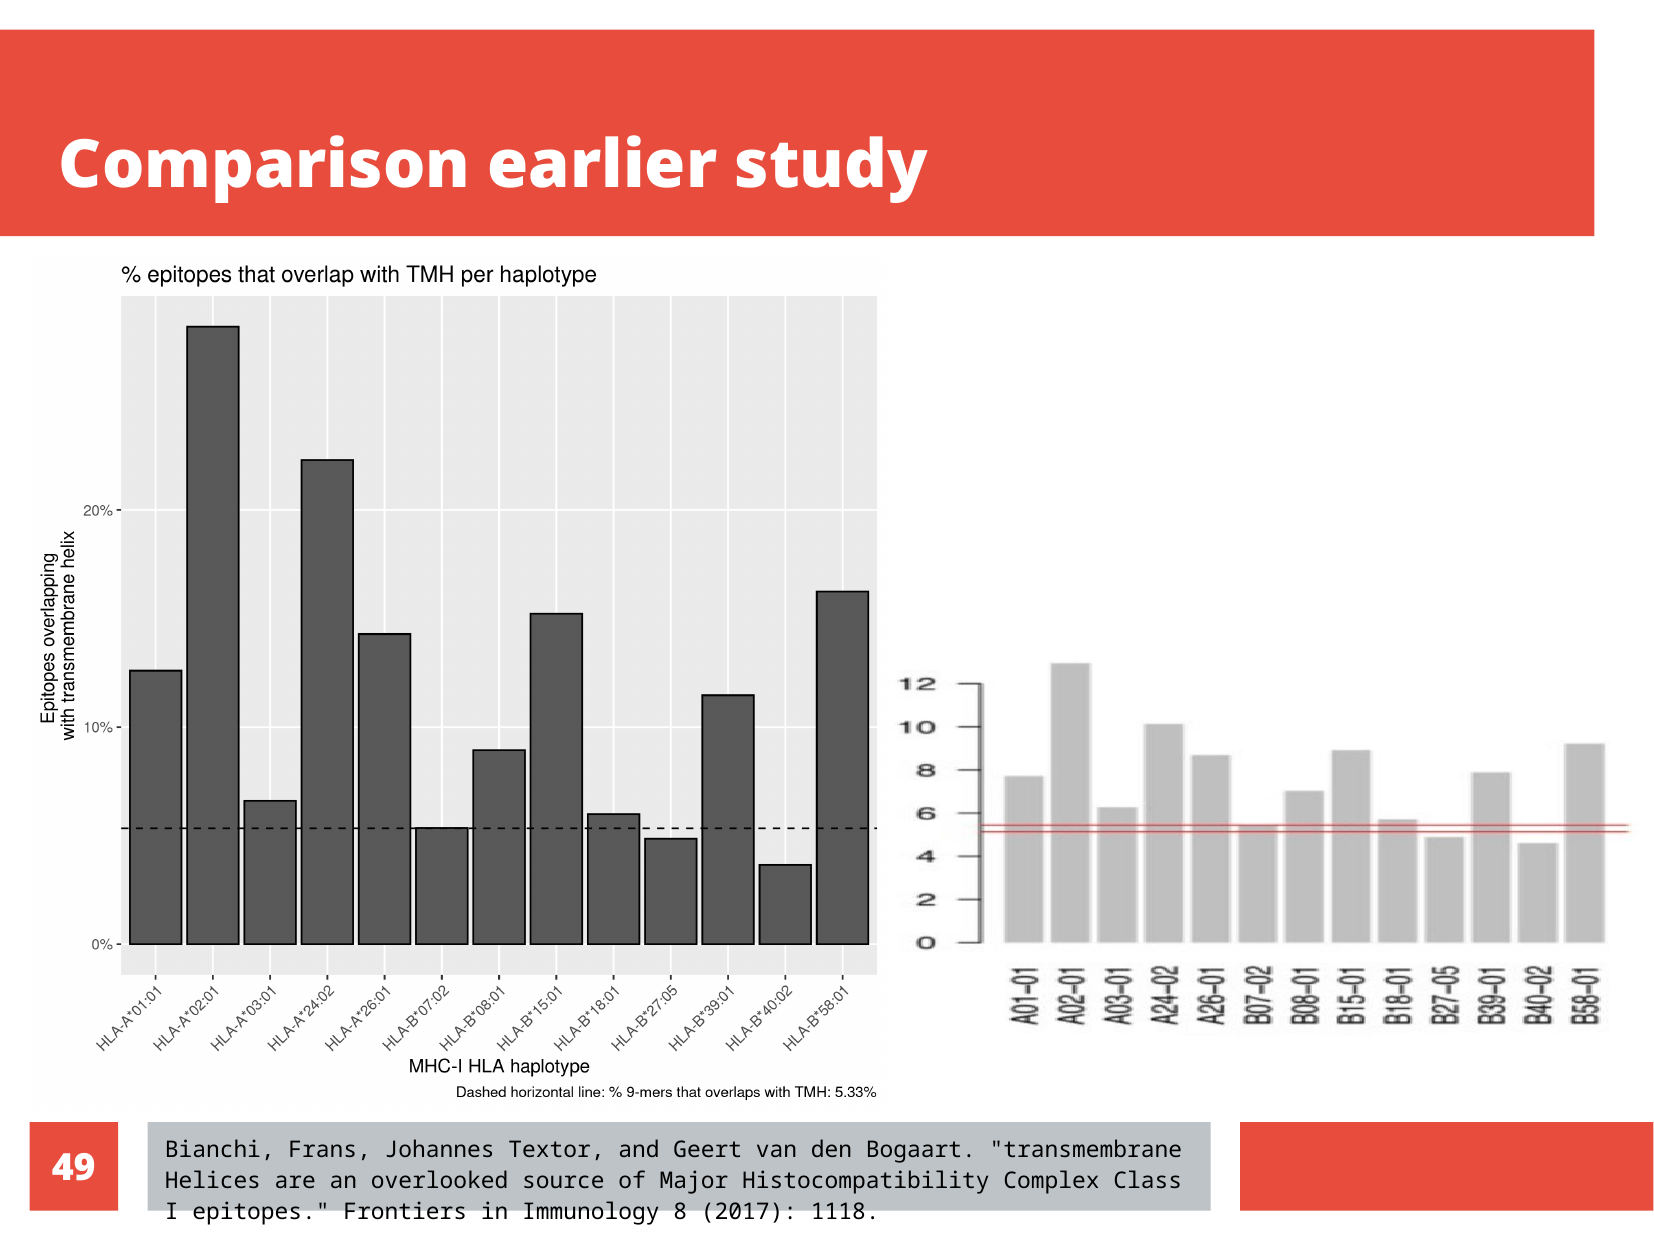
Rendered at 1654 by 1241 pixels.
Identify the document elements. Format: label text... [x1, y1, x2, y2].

text_box Bianchi, Frans, Johannes Textor, and Geert van den Bogaart. "transmembrane Helices are an overlooked source of Major Histocompatibility Complex Class I epitopes." Frontiers in Immunology 8 (2017): 1118. [150, 1125, 1201, 1210]
picture [31, 256, 886, 1111]
title Comparison earlier study [59, 59, 1595, 207]
picture [888, 660, 1654, 1036]
